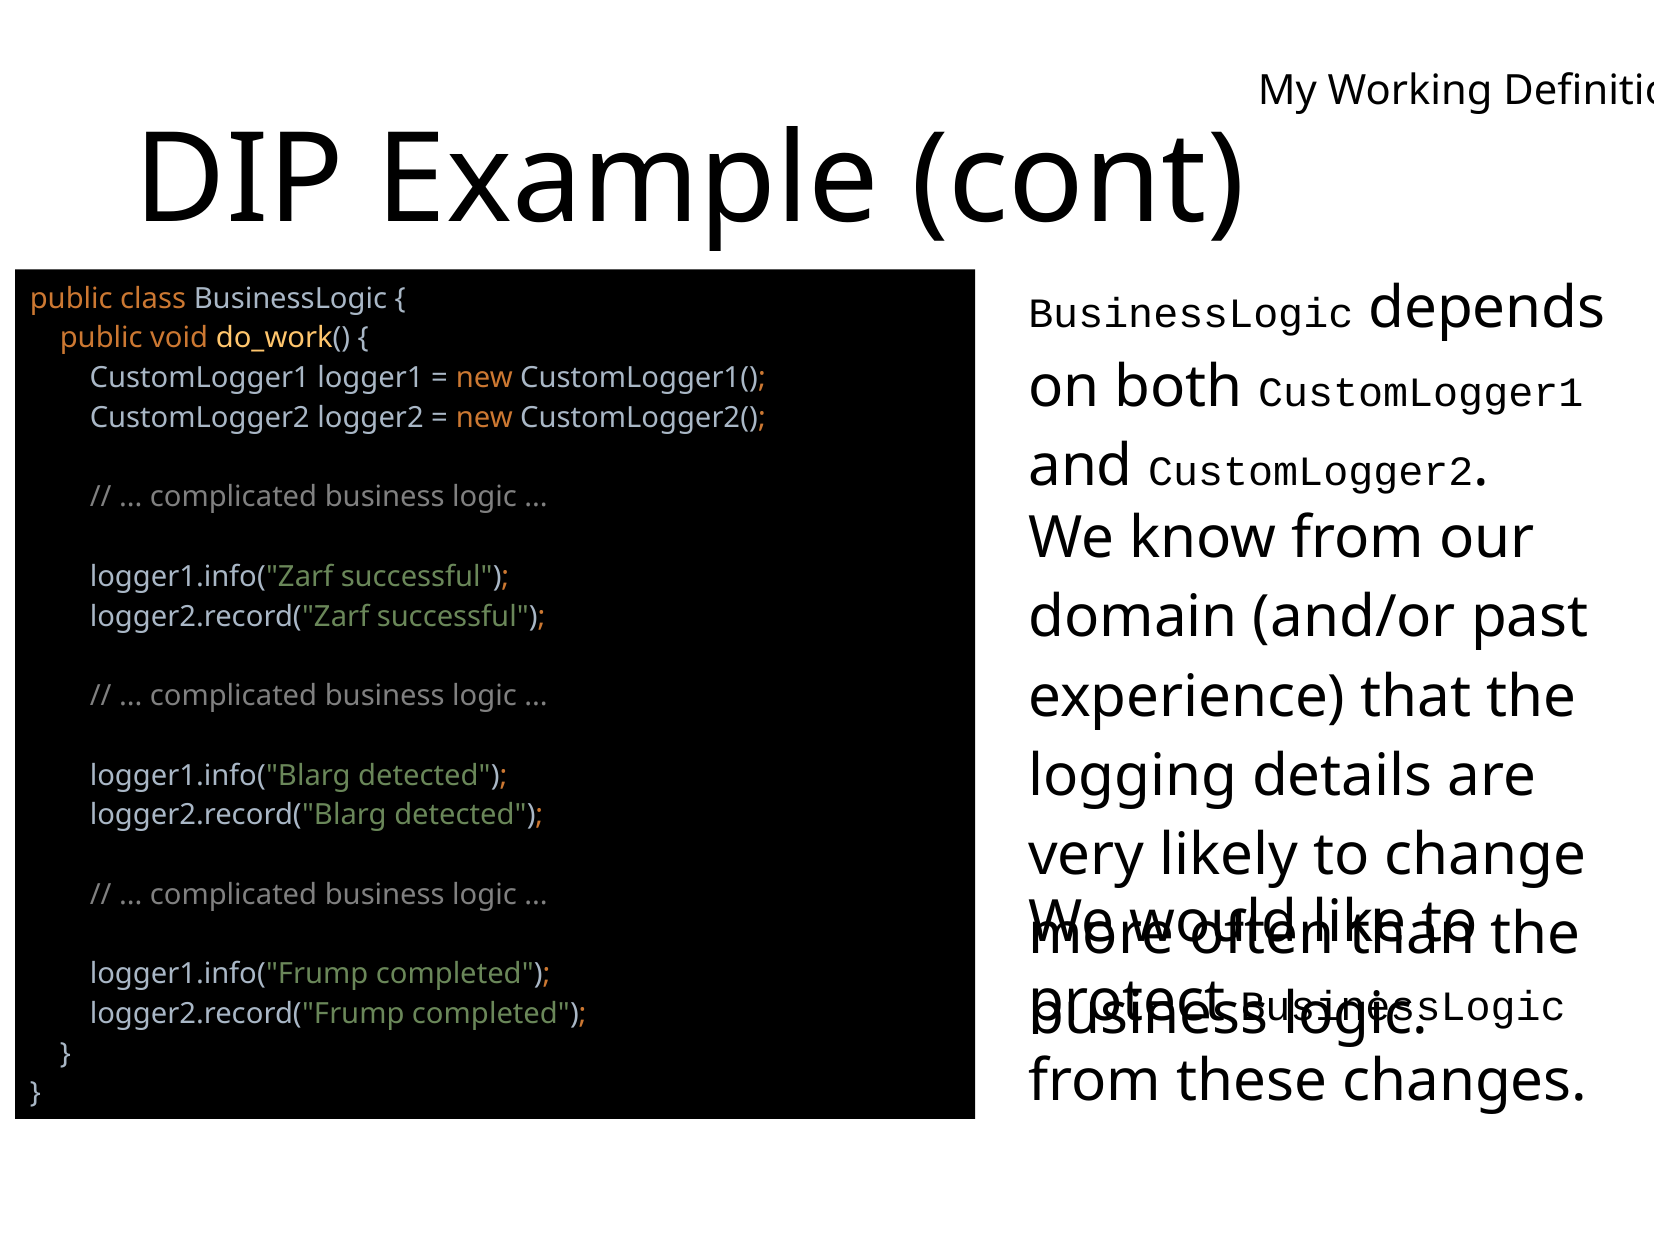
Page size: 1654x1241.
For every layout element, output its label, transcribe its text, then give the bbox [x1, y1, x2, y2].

text_box My Working Definition [1243, 51, 1593, 106]
text_box DIP Example (cont) [120, 80, 1492, 211]
text_box We would like to protect BusinessLogic from these changes. [1013, 871, 1629, 1052]
text_box BusinessLogic depends on both CustomLogger1 and CustomLogger2. [1013, 257, 1629, 438]
text_box We know from our domain (and/or past experience) that the logging details are very likely to change more often than the business logic. [1013, 488, 1644, 824]
text_box public class BusinessLogic { public void do_work() { CustomLogger1 logger1 = new CustomLogger1(); CustomLogger2 logger2 = new CustomLogger2(); // ... complicated business logic ... logger1.info("Zarf successful"); logger2.record("Zarf successful"); // ... complicated business logic ... logger1.info("Blarg detected"); logger2.record("Blarg detected"); // ... complicated business logic ... logger1.info("Frump completed"); logger2.record("Frump completed"); } } [15, 269, 976, 1062]
